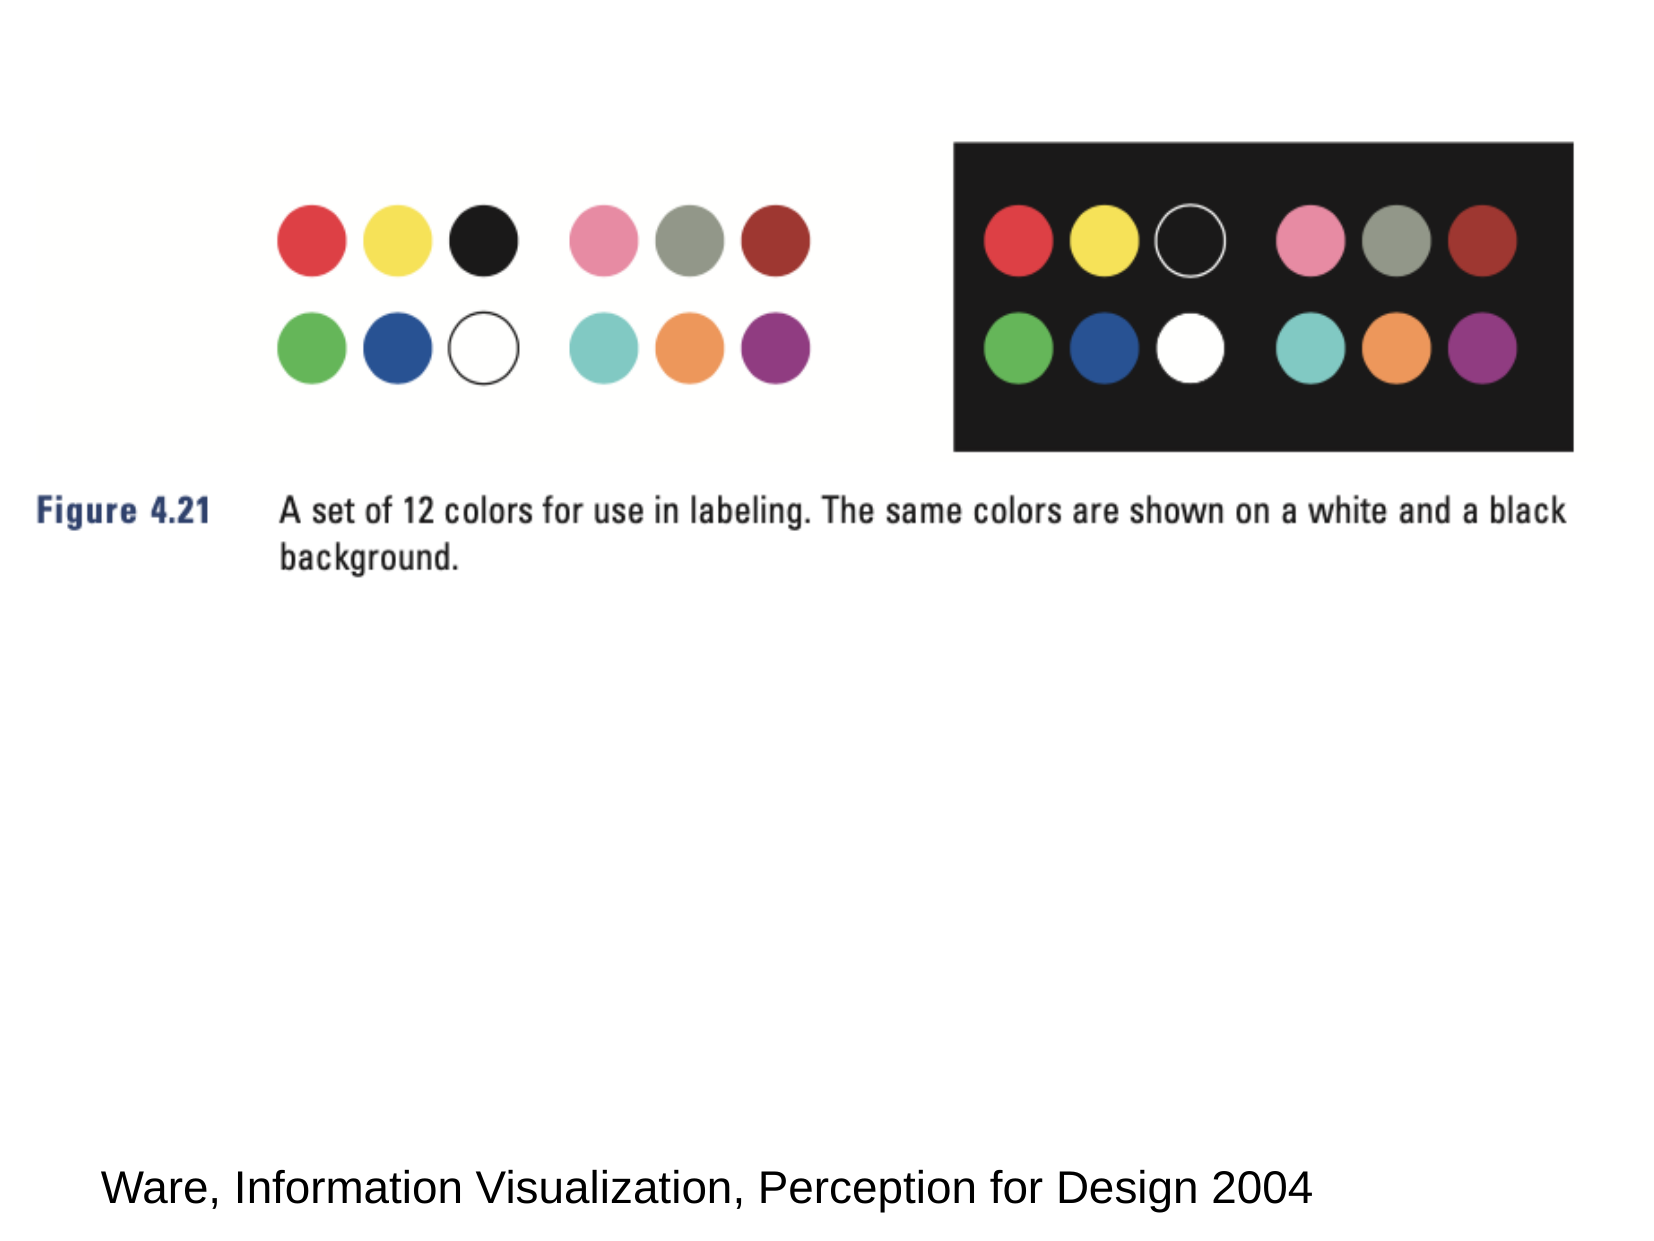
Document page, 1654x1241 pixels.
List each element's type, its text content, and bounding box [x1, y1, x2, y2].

text_box Ware, Information Visualization, Perception for Design 2004 [30, 1143, 1636, 1241]
picture [0, 71, 1654, 631]
